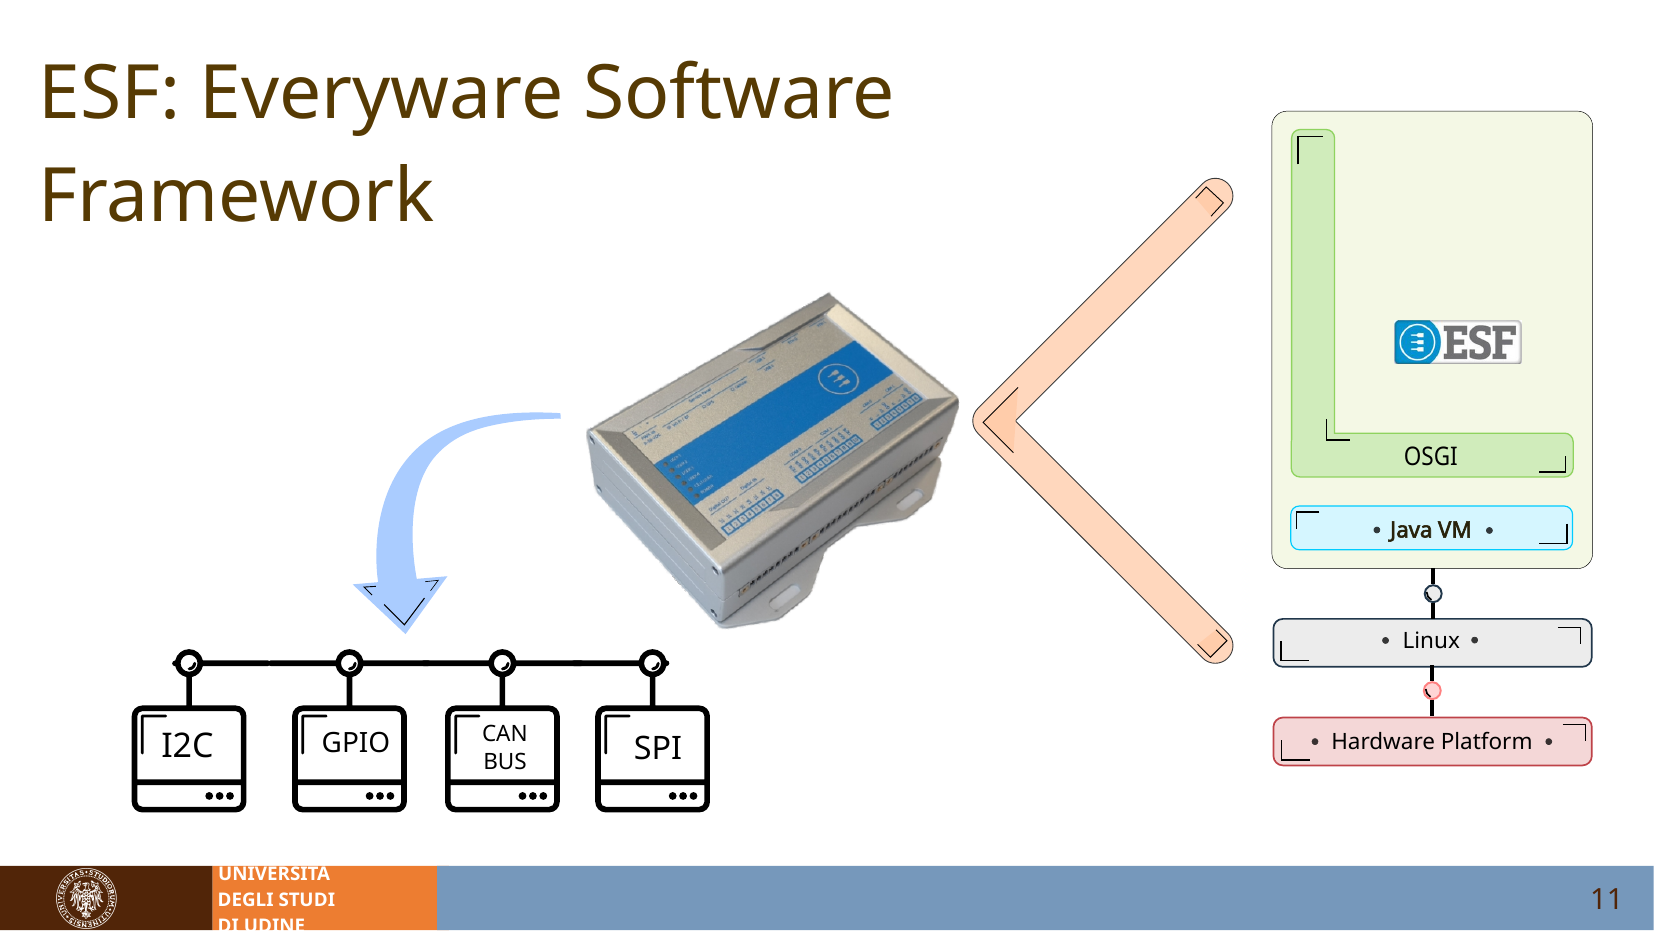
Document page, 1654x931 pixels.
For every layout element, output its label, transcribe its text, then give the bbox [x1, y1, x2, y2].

text_box ESF: Everyware Software Framework [23, 31, 1308, 130]
picture [128, 82, 1654, 815]
picture [53, 865, 119, 931]
